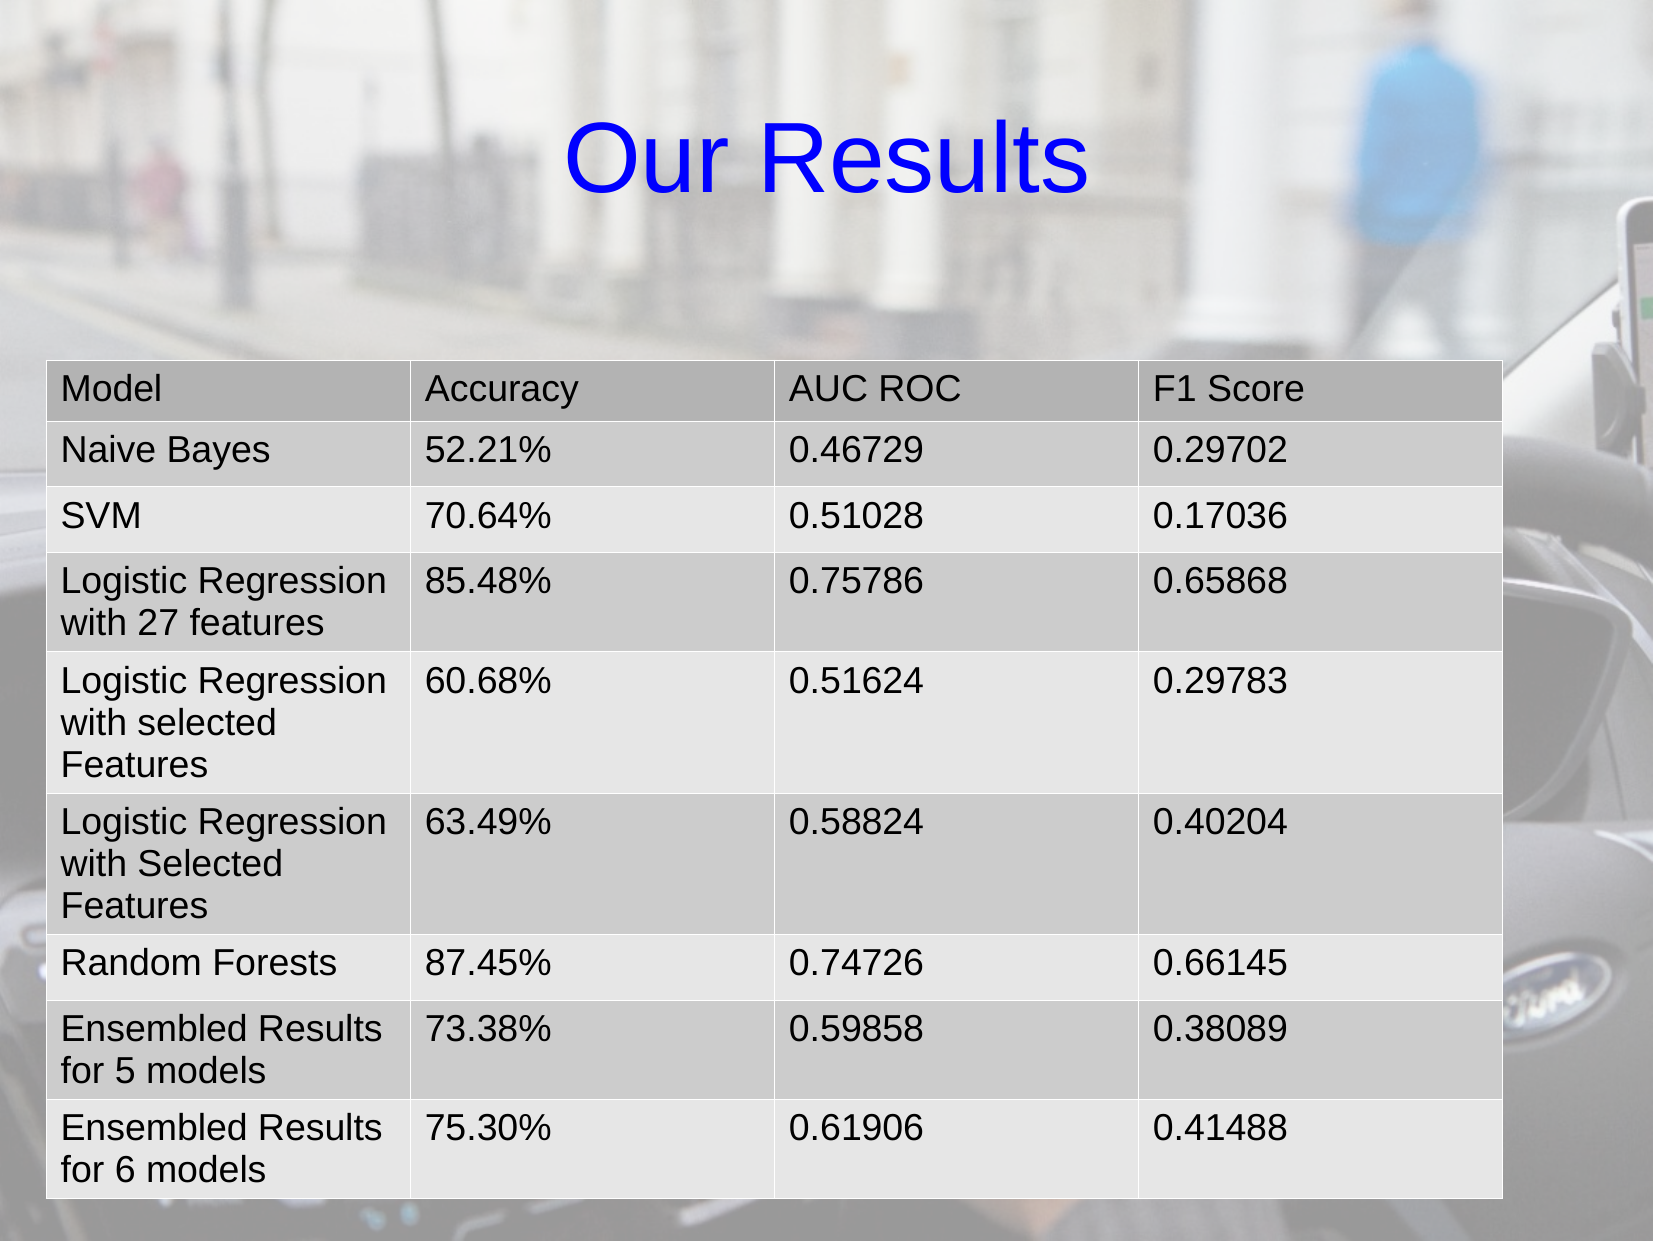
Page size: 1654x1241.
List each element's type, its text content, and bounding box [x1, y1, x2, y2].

table_cell 63.49% [411, 794, 774, 934]
table_cell 75.30% [411, 1100, 774, 1198]
table_cell 0.59858 [775, 1001, 1138, 1099]
table_cell Ensembled Results for 6 models [47, 1100, 410, 1198]
table_cell 87.45% [411, 935, 774, 1000]
table_cell SVM [47, 487, 410, 552]
table_cell 0.66145 [1139, 935, 1502, 1000]
table_cell 73.38% [411, 1001, 774, 1099]
table_cell 0.40204 [1139, 794, 1502, 934]
table_cell 0.29783 [1139, 652, 1502, 793]
table_cell 52.21% [411, 422, 774, 486]
table_cell 0.41488 [1139, 1100, 1502, 1198]
table_cell Logistic Regression with Selected Features [47, 794, 410, 934]
text_box Our Results [82, 49, 1571, 257]
table_cell 0.29702 [1139, 422, 1502, 486]
table_cell Logistic Regression with 27 features [47, 553, 410, 651]
table_cell Logistic Regression with selected Features [47, 652, 410, 793]
table_cell 0.38089 [1139, 1001, 1502, 1099]
table_cell 0.74726 [775, 935, 1138, 1000]
table_header F1 Score [1139, 361, 1502, 421]
table_cell 0.51624 [775, 652, 1138, 793]
table_cell 60.68% [411, 652, 774, 793]
table_cell 70.64% [411, 487, 774, 552]
table_cell Naive Bayes [47, 422, 410, 486]
table_cell Random Forests [47, 935, 410, 1000]
table_cell 85.48% [411, 553, 774, 651]
table_cell 0.17036 [1139, 487, 1502, 552]
table_header Accuracy [411, 361, 774, 421]
picture [0, 0, 1653, 1241]
table_cell 0.75786 [775, 553, 1138, 651]
table_cell Ensembled Results for 5 models [47, 1001, 410, 1099]
table_header Model [47, 361, 410, 421]
table_cell 0.58824 [775, 794, 1138, 934]
table_header AUC ROC [775, 361, 1138, 421]
table_cell 0.51028 [775, 487, 1138, 552]
table_cell 0.65868 [1139, 553, 1502, 651]
table_cell 0.46729 [775, 422, 1138, 486]
table_cell 0.61906 [775, 1100, 1138, 1198]
